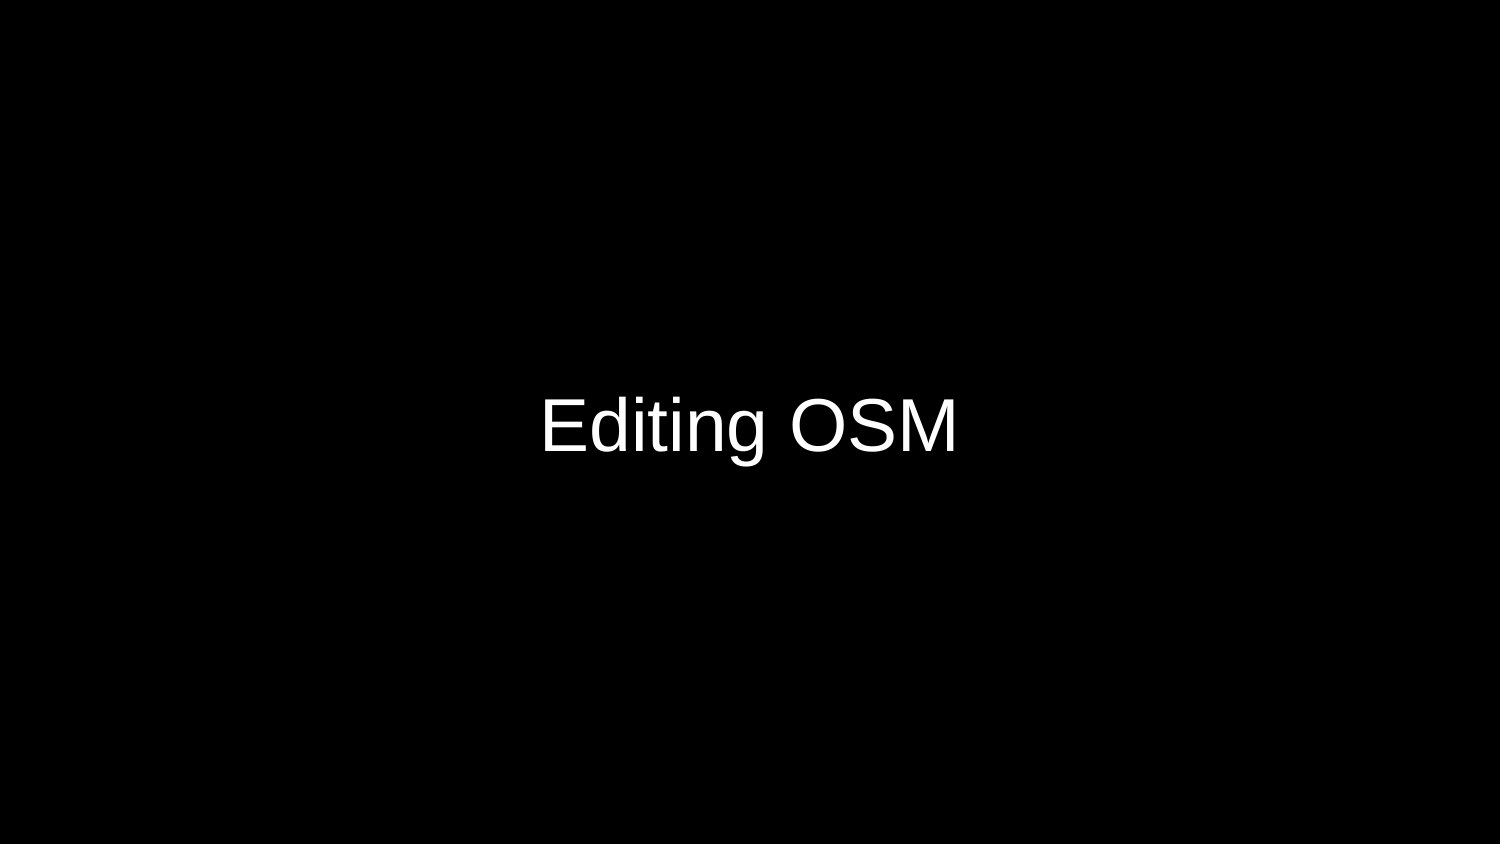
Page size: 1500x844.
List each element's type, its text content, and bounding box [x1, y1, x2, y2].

title Editing OSM [51, 352, 1449, 491]
